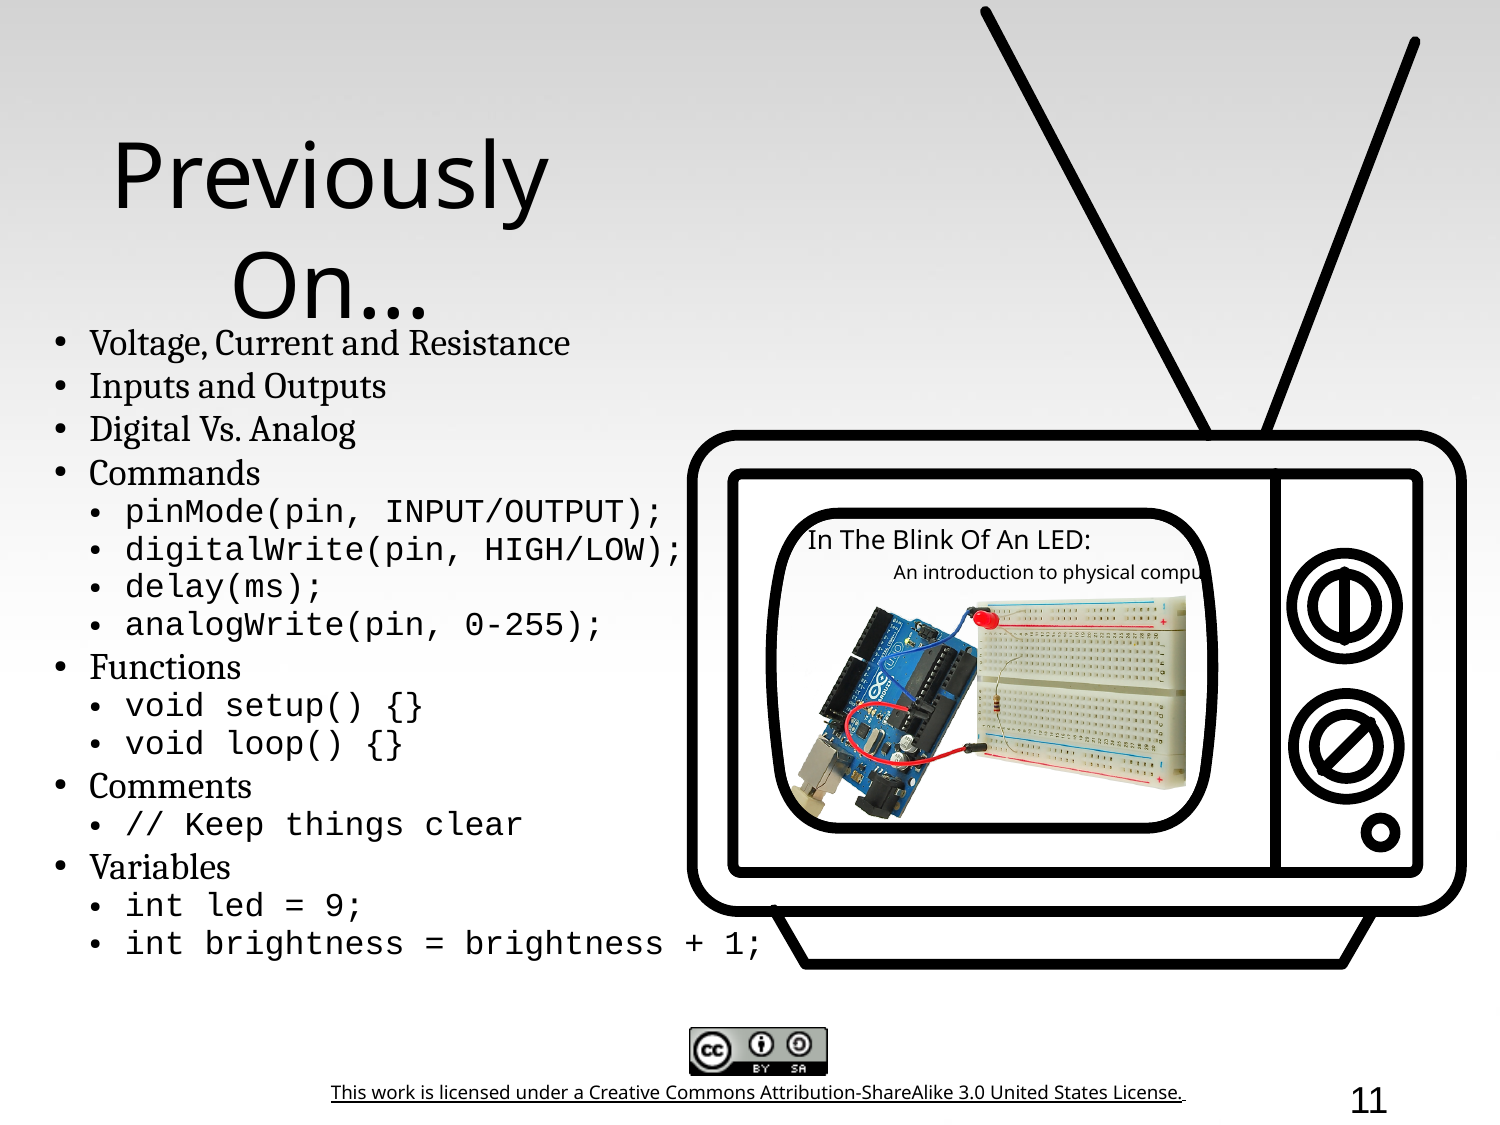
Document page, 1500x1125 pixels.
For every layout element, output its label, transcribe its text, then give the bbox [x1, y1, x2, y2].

title Previously On... [23, 132, 637, 321]
picture [0, 0, 1500, 1125]
text_box Voltage, Current and Resistance Inputs and Outputs Digital Vs. Analog Commands pinMode(pin, INPUT/OUTPUT); digitalWrite(pin, HIGH/LOW); delay(ms); analogWrite(pin, 0-255); Functions void setup() {} void loop() {} Comments // Keep things clear Variables int led = 9; int brightness = brightness + 1; [39, 314, 781, 977]
